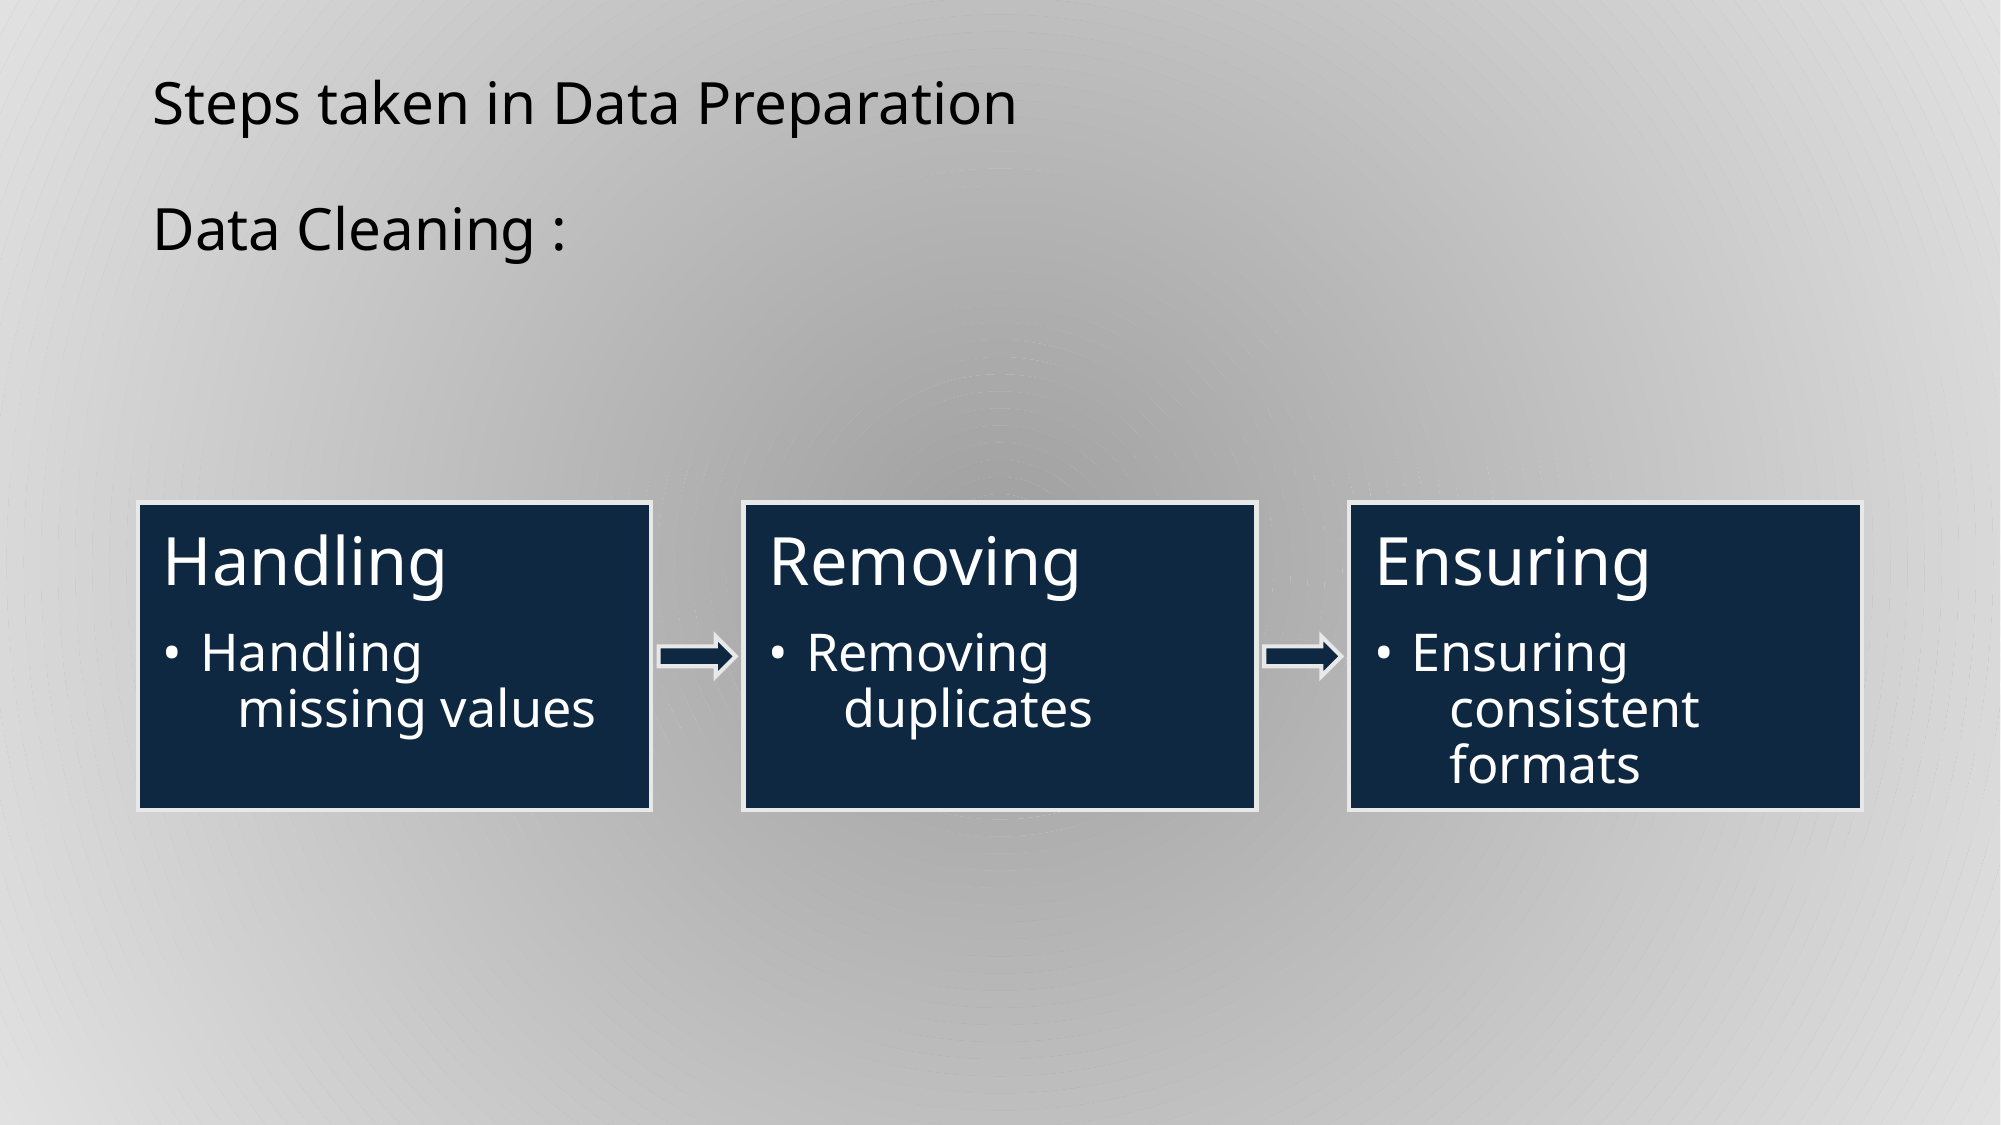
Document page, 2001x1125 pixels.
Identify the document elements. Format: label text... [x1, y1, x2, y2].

text_box [0, 0, 2000, 1125]
text_box Ensuring Ensuring consistent formats [1349, 502, 1863, 811]
text_box Handling Handling missing values [137, 502, 651, 811]
text_box Removing Removing duplicates [743, 502, 1257, 811]
title Steps taken in Data Preparation Data Cleaning : [137, 59, 1863, 278]
